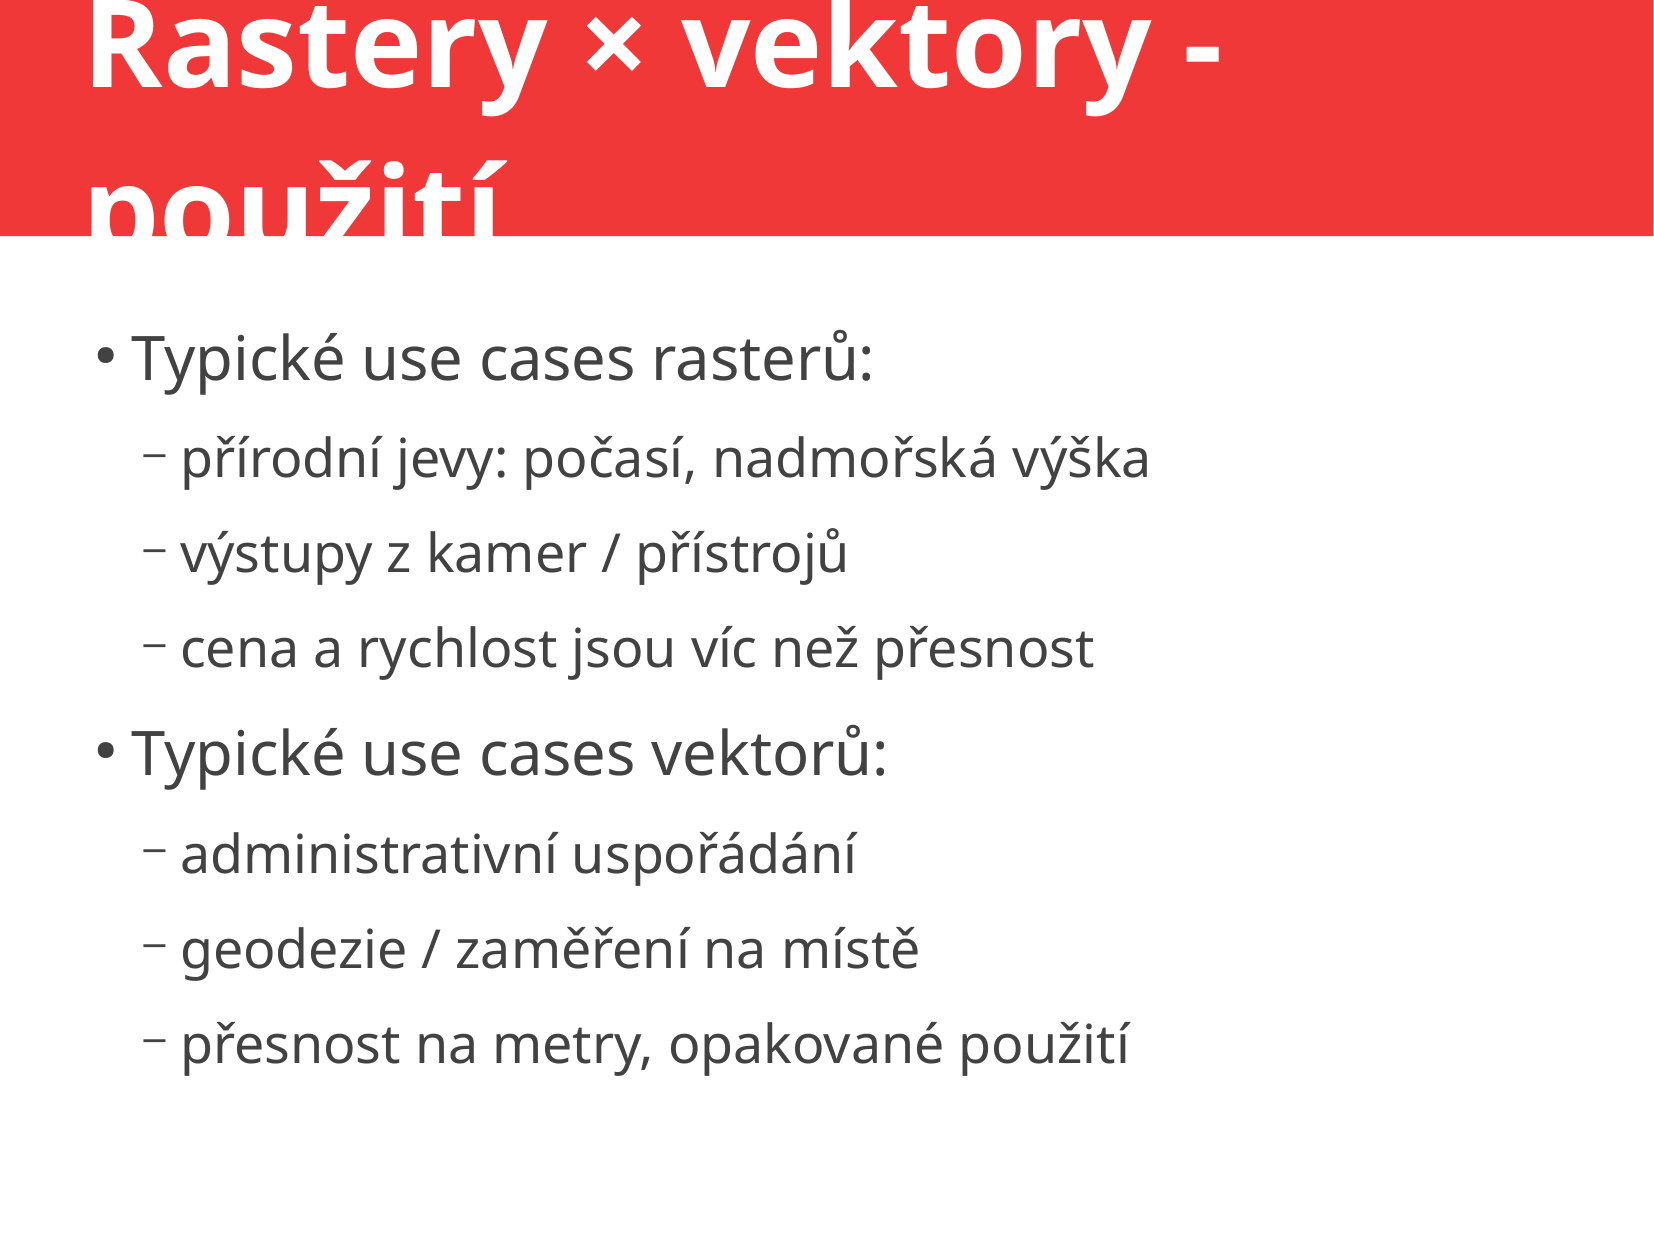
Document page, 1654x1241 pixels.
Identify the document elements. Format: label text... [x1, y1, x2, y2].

title Rastery × vektory - použití [82, 19, 1571, 227]
list Typické use cases rasterů: přírodní jevy: počasí, nadmořská výška výstupy z kamer / přístrojů cena a rychlost jsou víc než přesnost Typické use cases vektorů: administrativní uspořádání geodezie / zaměření na místě přesnost na metry, opakované použití [82, 314, 1563, 1080]
